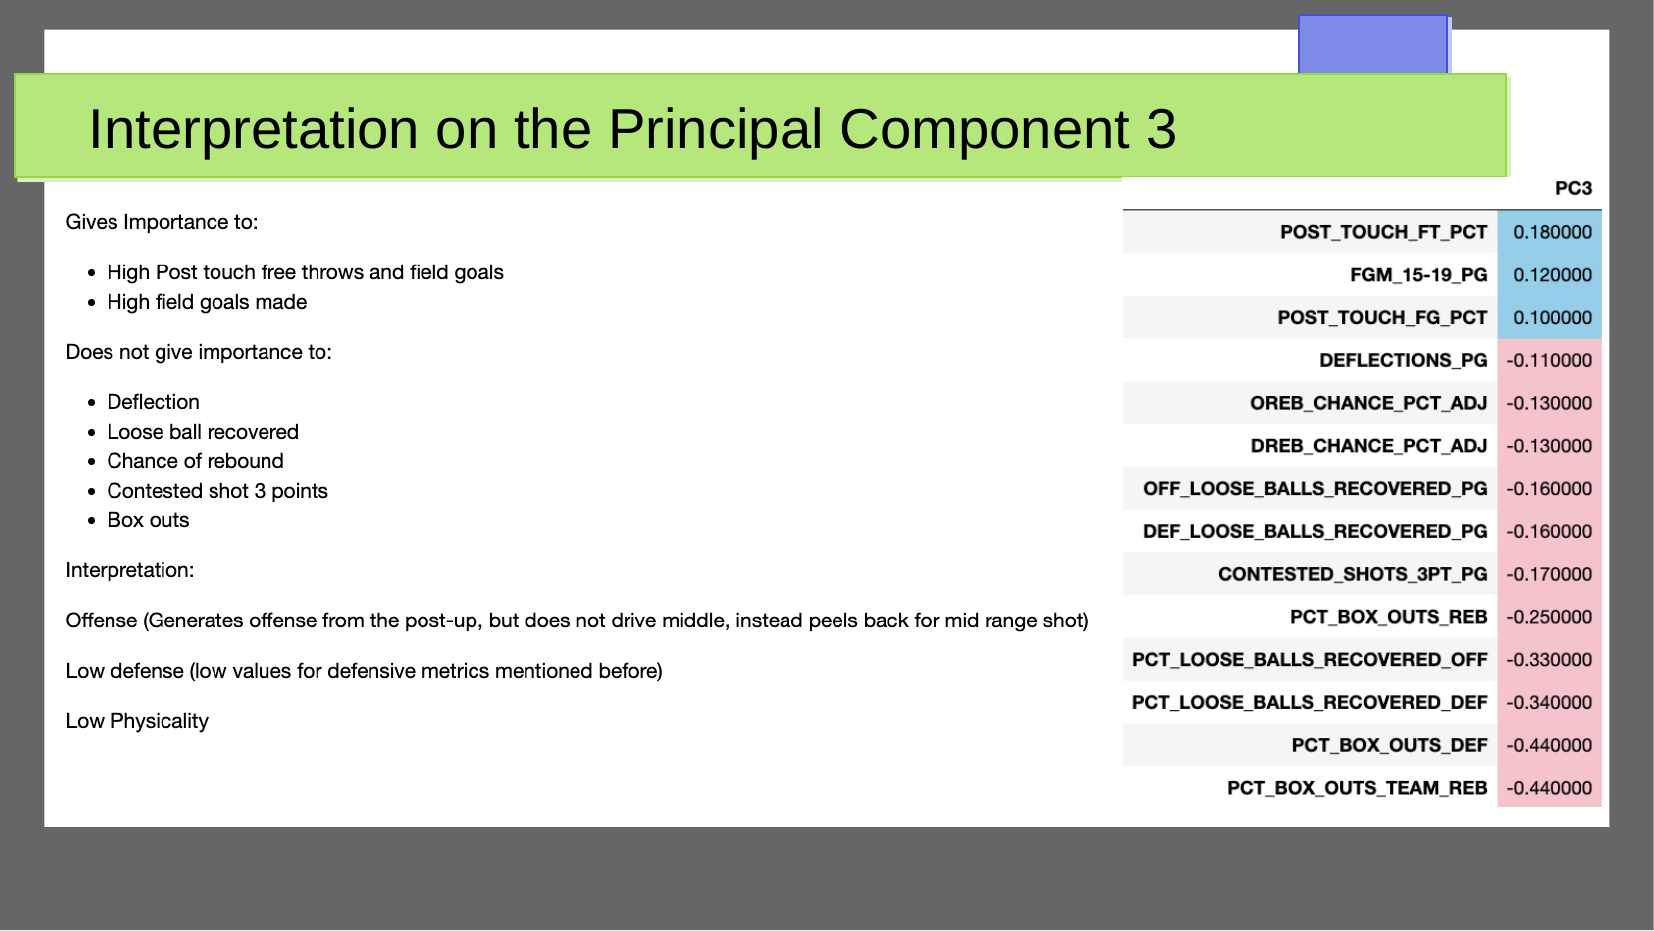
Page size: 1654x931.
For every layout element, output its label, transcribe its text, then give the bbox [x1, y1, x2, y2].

picture [59, 206, 1095, 739]
picture [1122, 177, 1604, 807]
title Interpretation on the Principal Component 3 [88, 73, 1506, 178]
